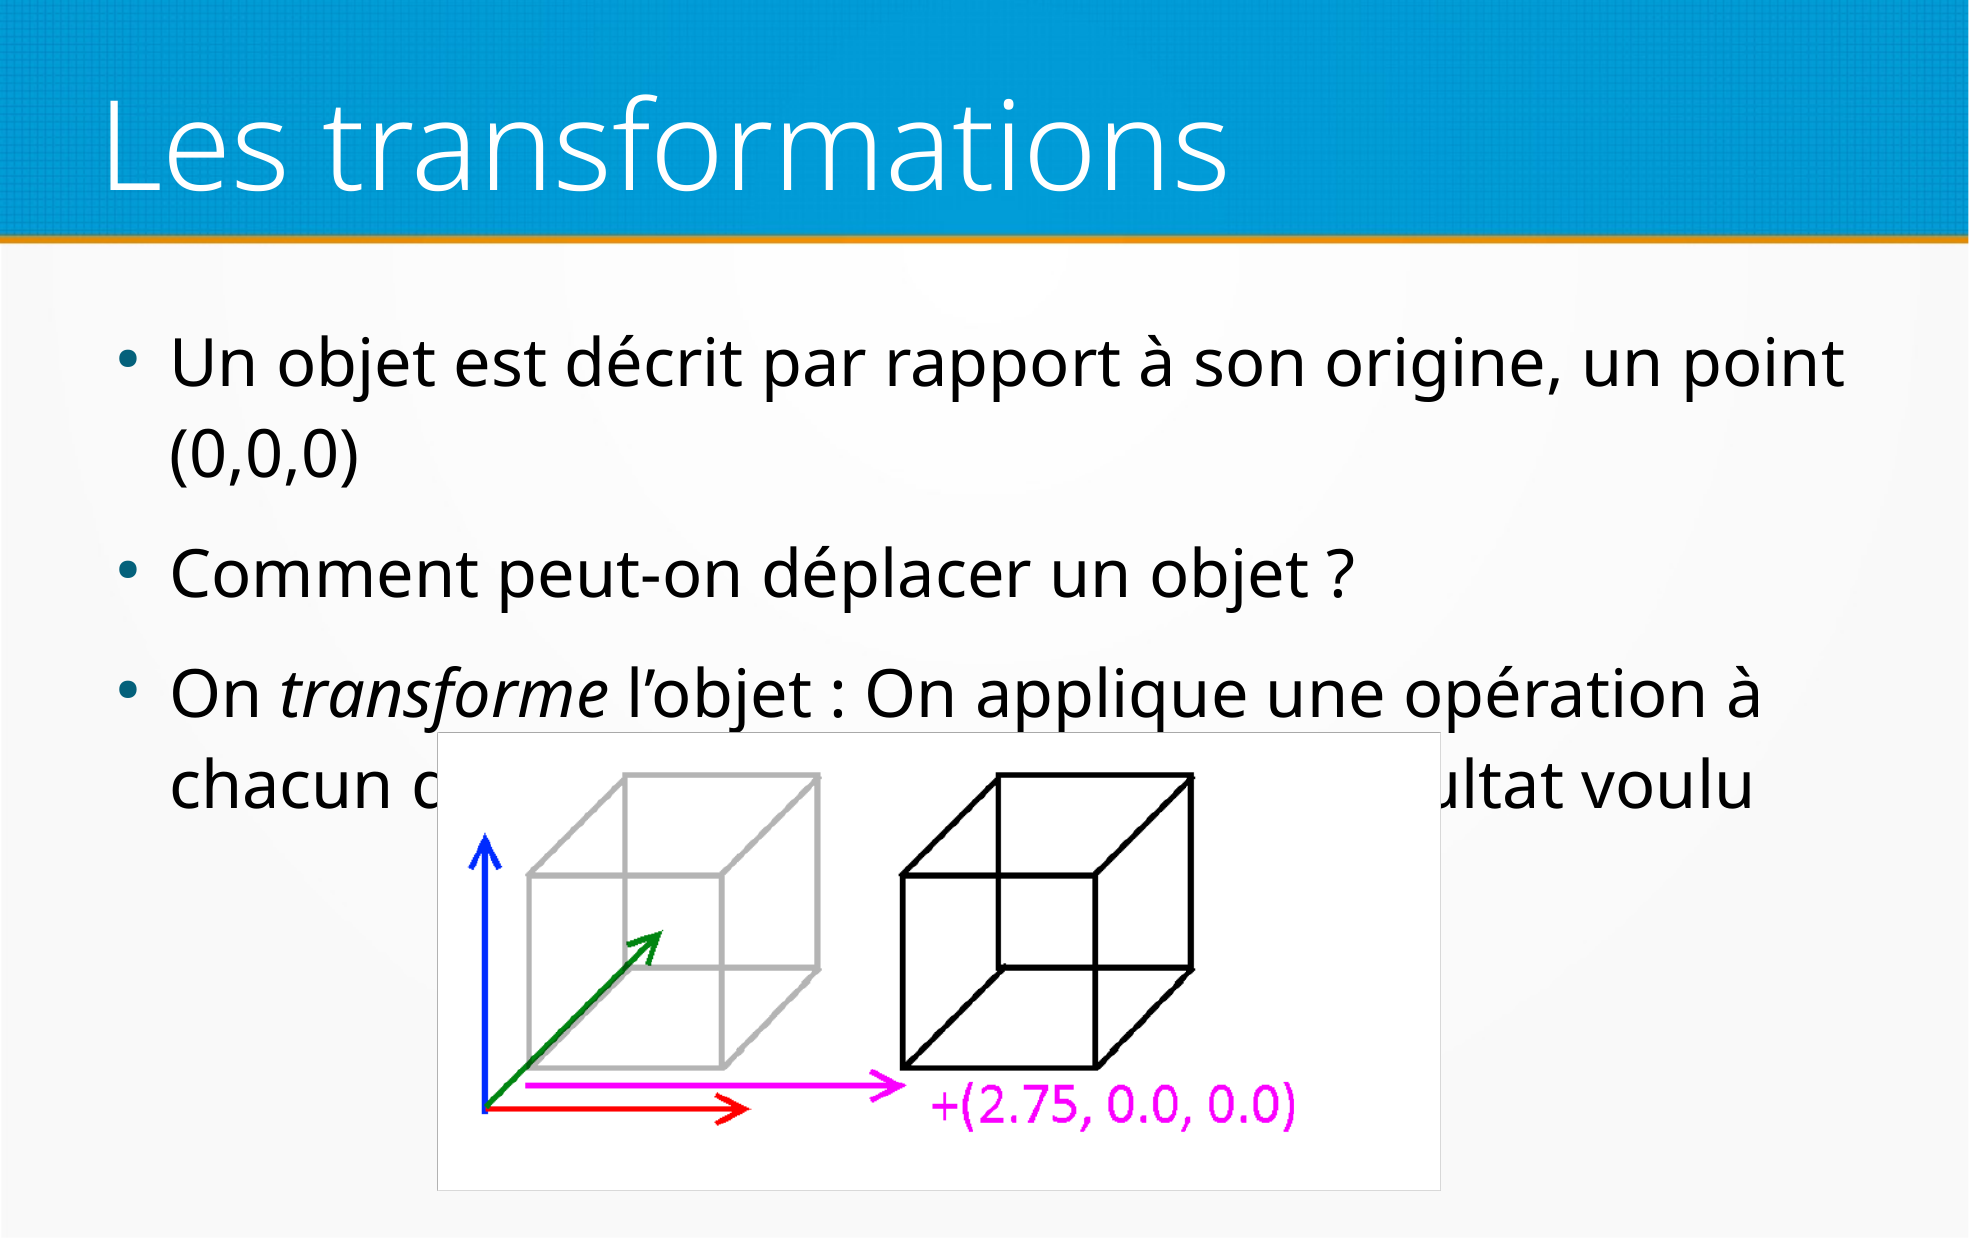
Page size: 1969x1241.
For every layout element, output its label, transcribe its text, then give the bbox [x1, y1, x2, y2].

picture [0, 233, 1969, 1241]
title Les transformations [98, 19, 1870, 227]
list Un objet est décrit par rapport à son origine, un point (0,0,0) Comment peut-on déplacer un objet ? On transforme l’objet : On applique une opération à chacun de ses points pour obtenir le résultat voulu [98, 315, 1861, 1081]
